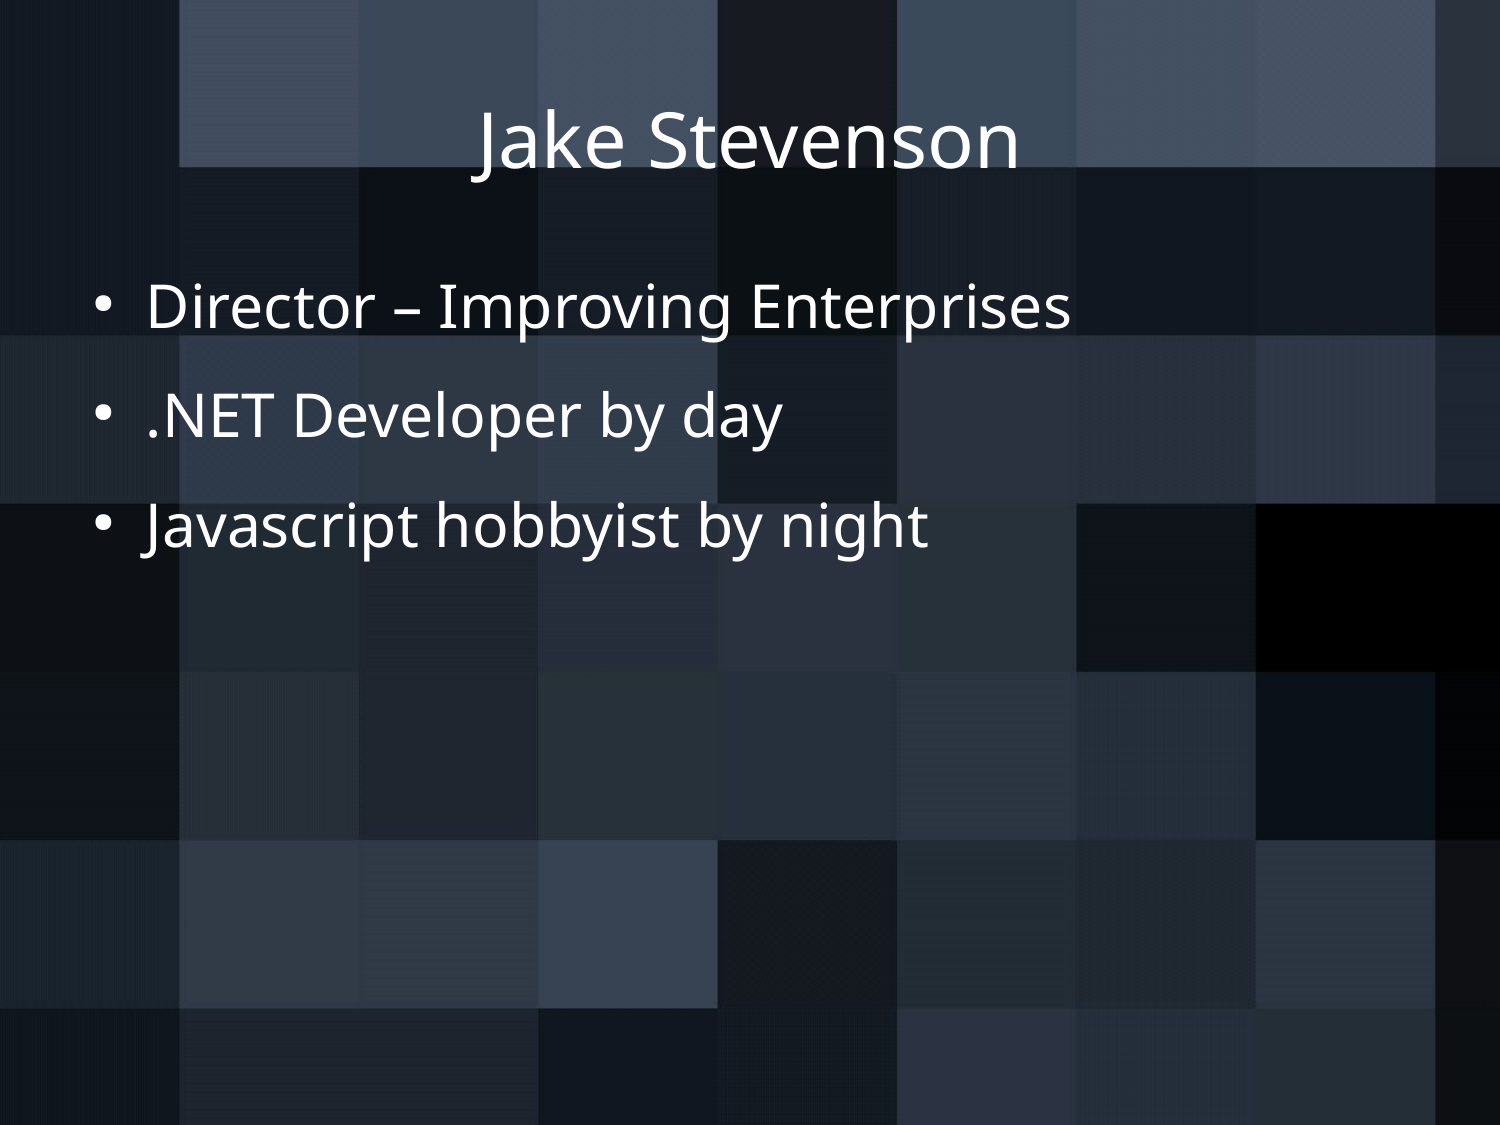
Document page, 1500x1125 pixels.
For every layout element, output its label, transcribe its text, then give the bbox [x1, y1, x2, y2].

title Jake Stevenson [75, 28, 1425, 250]
list Director – Improving Enterprises .NET Developer by day Javascript hobbyist by night [75, 263, 1425, 916]
picture [0, 0, 1500, 1125]
